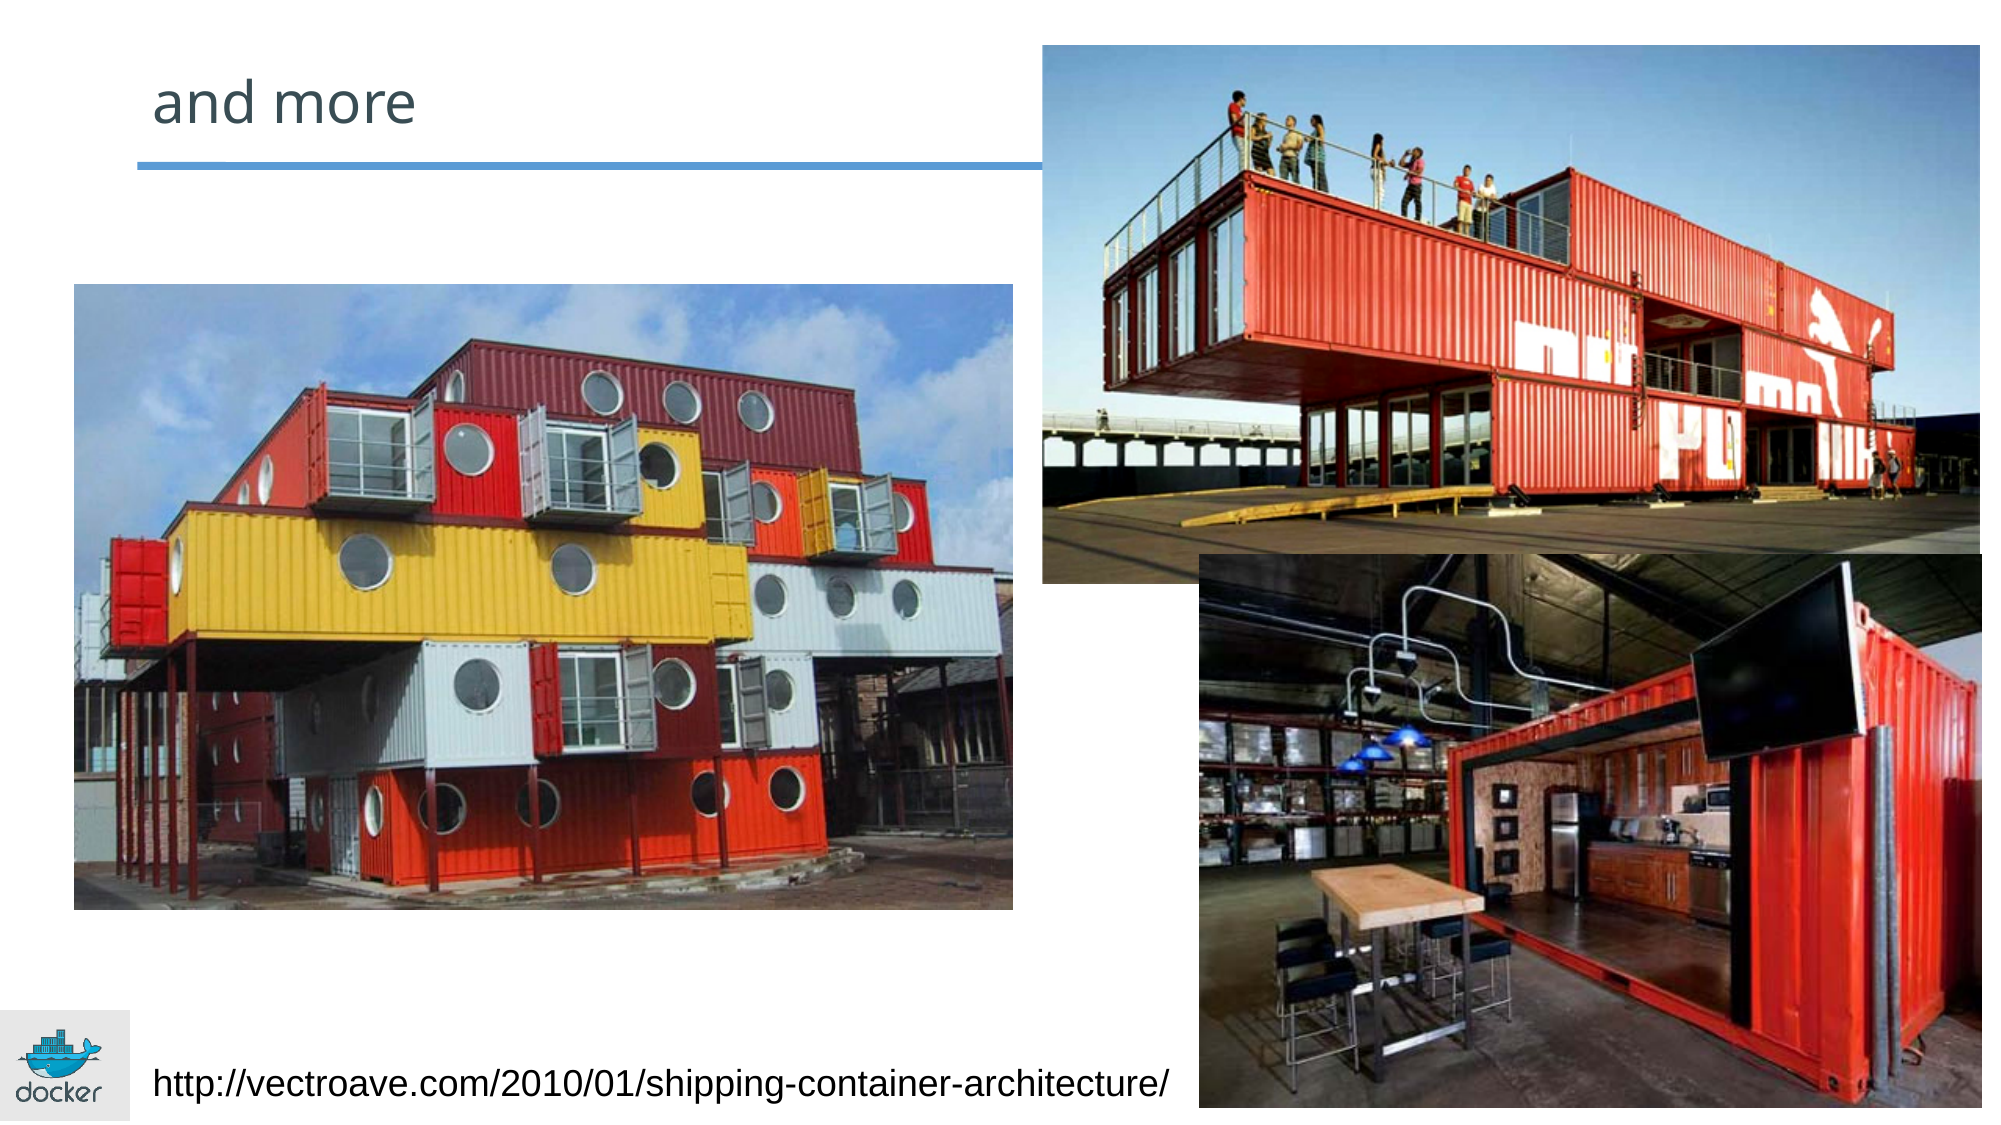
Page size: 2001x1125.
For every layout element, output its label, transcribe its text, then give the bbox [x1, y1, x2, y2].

picture [74, 284, 1013, 910]
picture [0, 1010, 130, 1121]
text_box http://vectroave.com/2010/01/shipping-container-architecture/ [137, 1053, 1185, 1110]
title and more [137, 59, 1042, 150]
picture [1042, 45, 1982, 1109]
